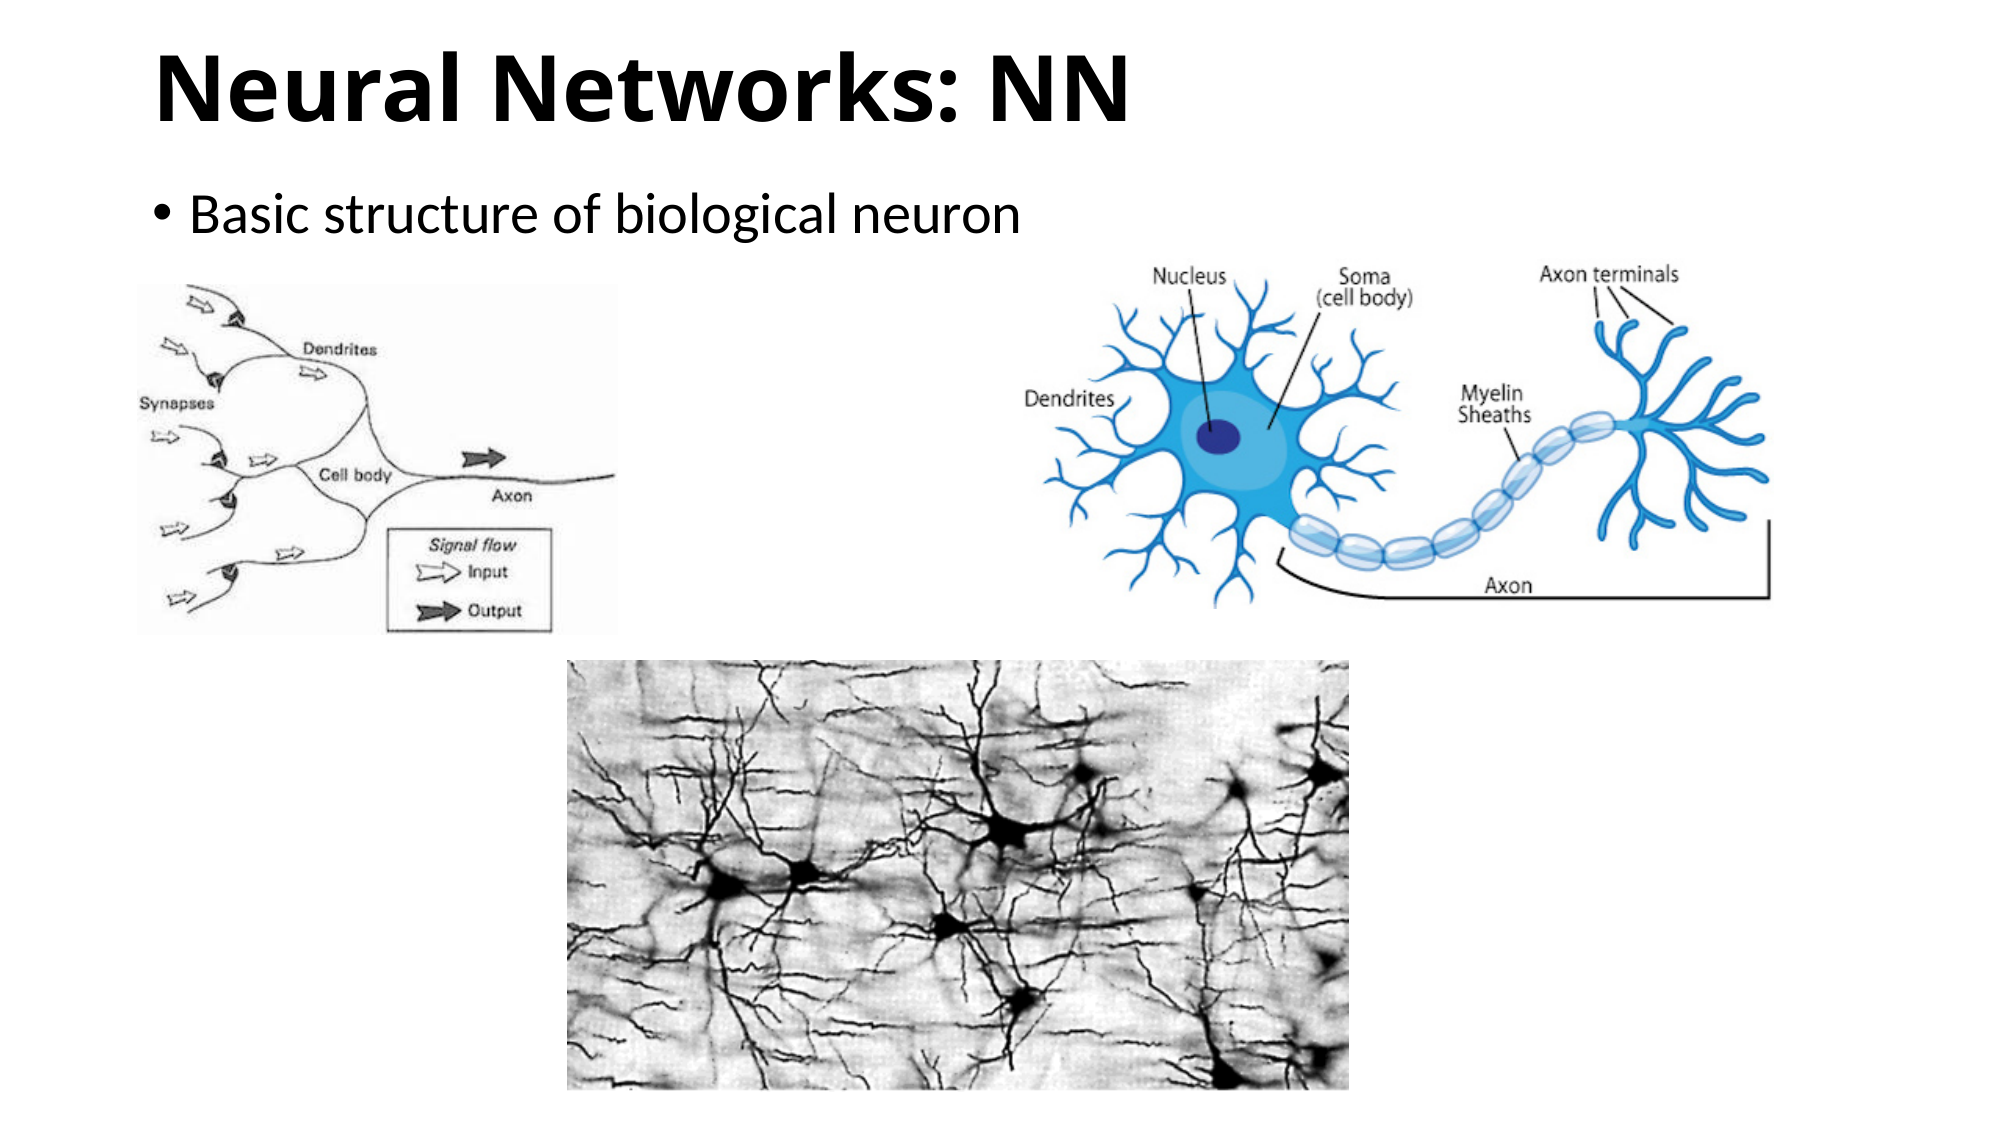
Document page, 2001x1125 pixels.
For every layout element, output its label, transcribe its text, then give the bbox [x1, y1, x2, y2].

title Neural Networks: NN [137, 33, 1863, 150]
picture [137, 284, 618, 635]
list Basic structure of biological neuron [137, 176, 1748, 259]
picture [567, 660, 1349, 1092]
picture [1023, 258, 1774, 609]
